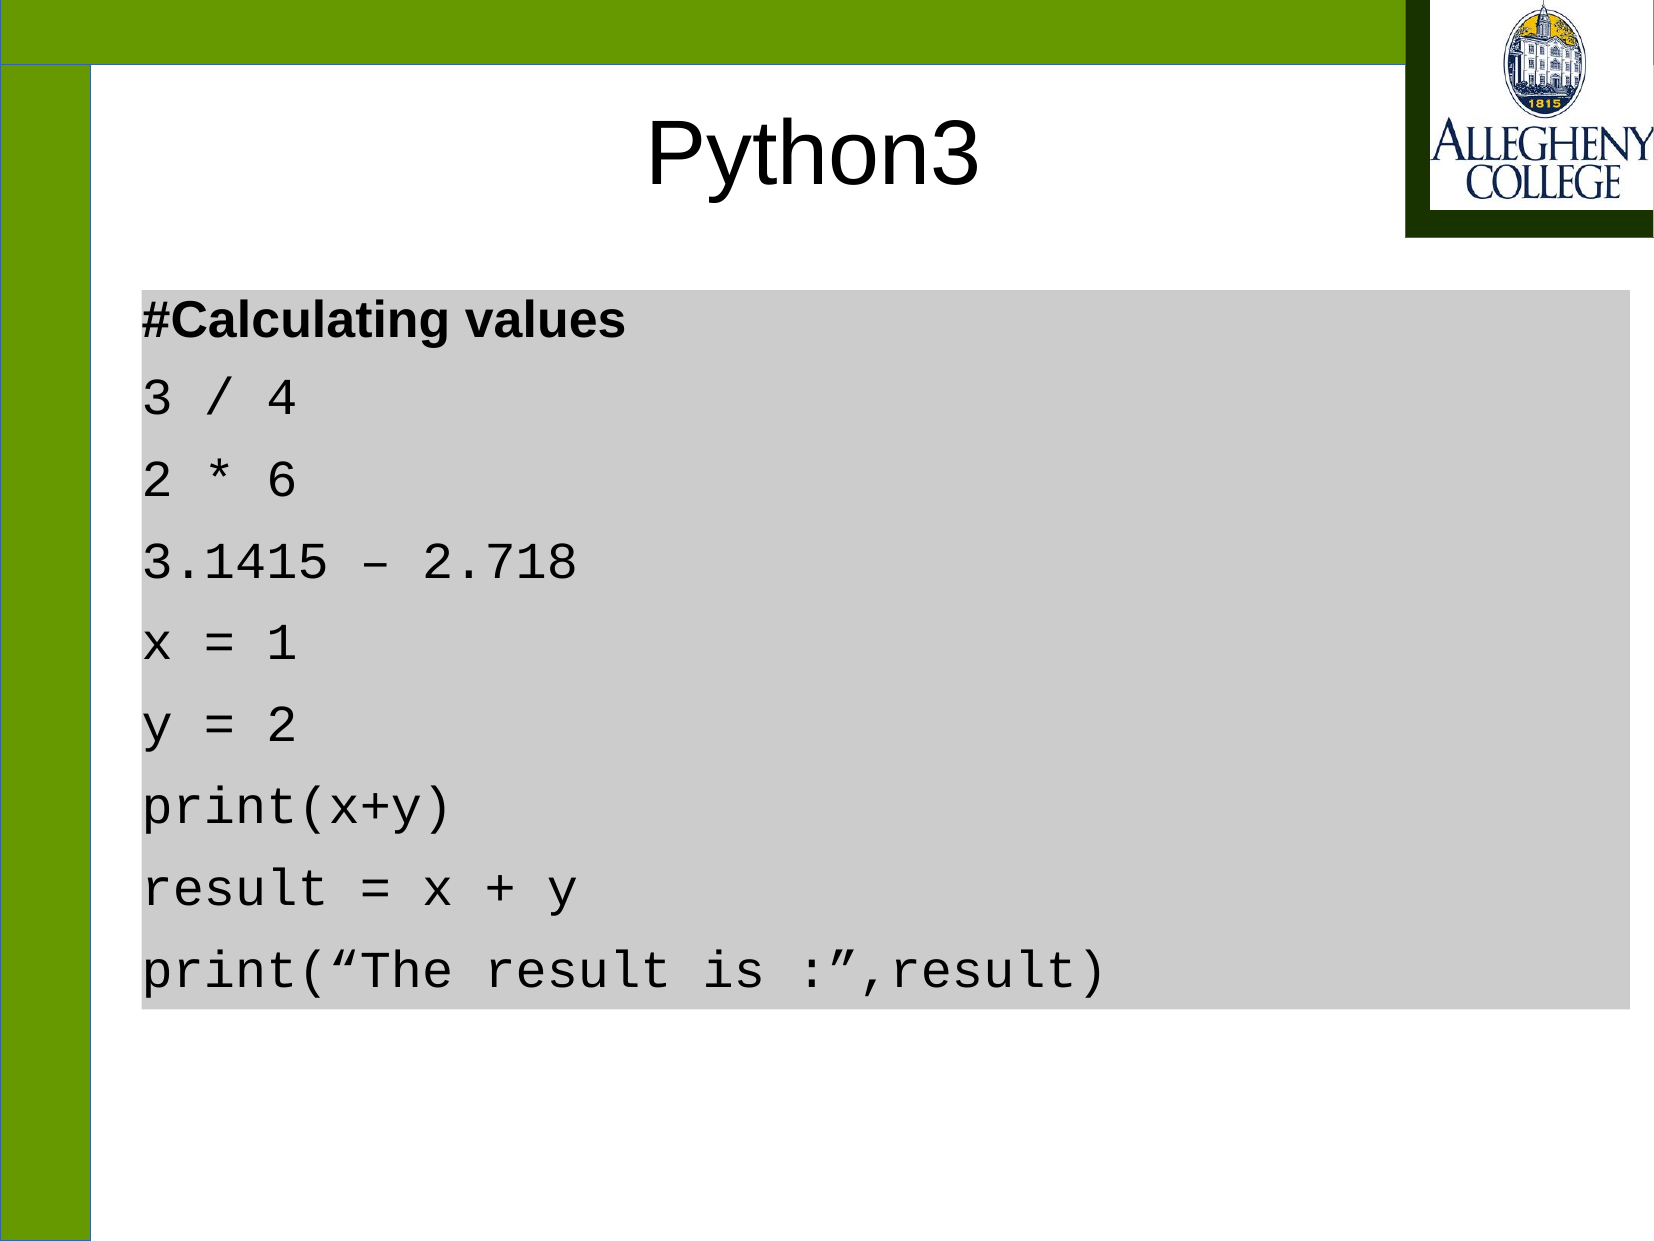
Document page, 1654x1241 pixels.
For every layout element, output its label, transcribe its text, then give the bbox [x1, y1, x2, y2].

text_box [0, 0, 1654, 1241]
picture [1430, 0, 1654, 210]
title Python3 [112, 65, 1515, 257]
list #Calculating values 3 / 4 2 * 6 3.1415 – 2.718 x = 1 y = 2 print(x+y) result = x + y print(“The result is :”,result) [141, 290, 1630, 1010]
